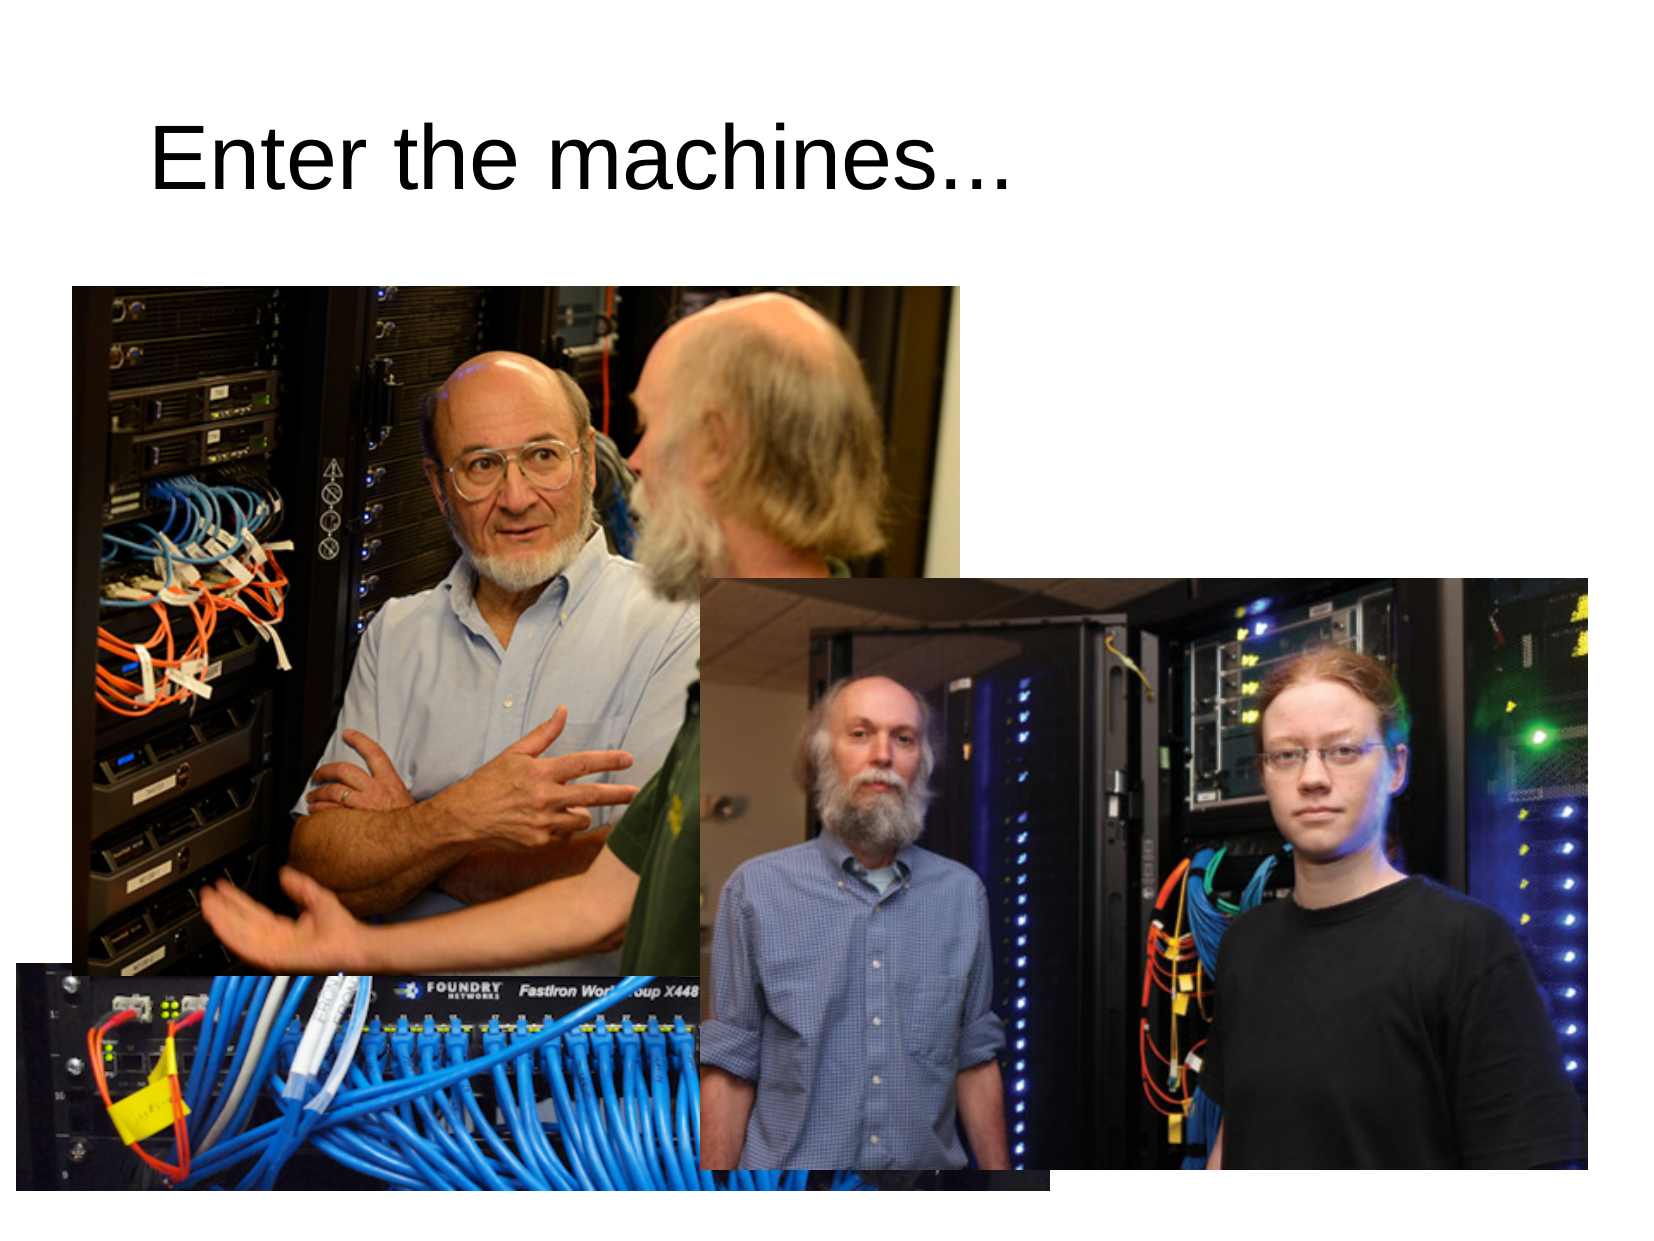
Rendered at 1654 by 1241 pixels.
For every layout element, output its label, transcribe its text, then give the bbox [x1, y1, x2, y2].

text_box Enter the machines... [32, 31, 1521, 274]
picture [16, 286, 1588, 1191]
